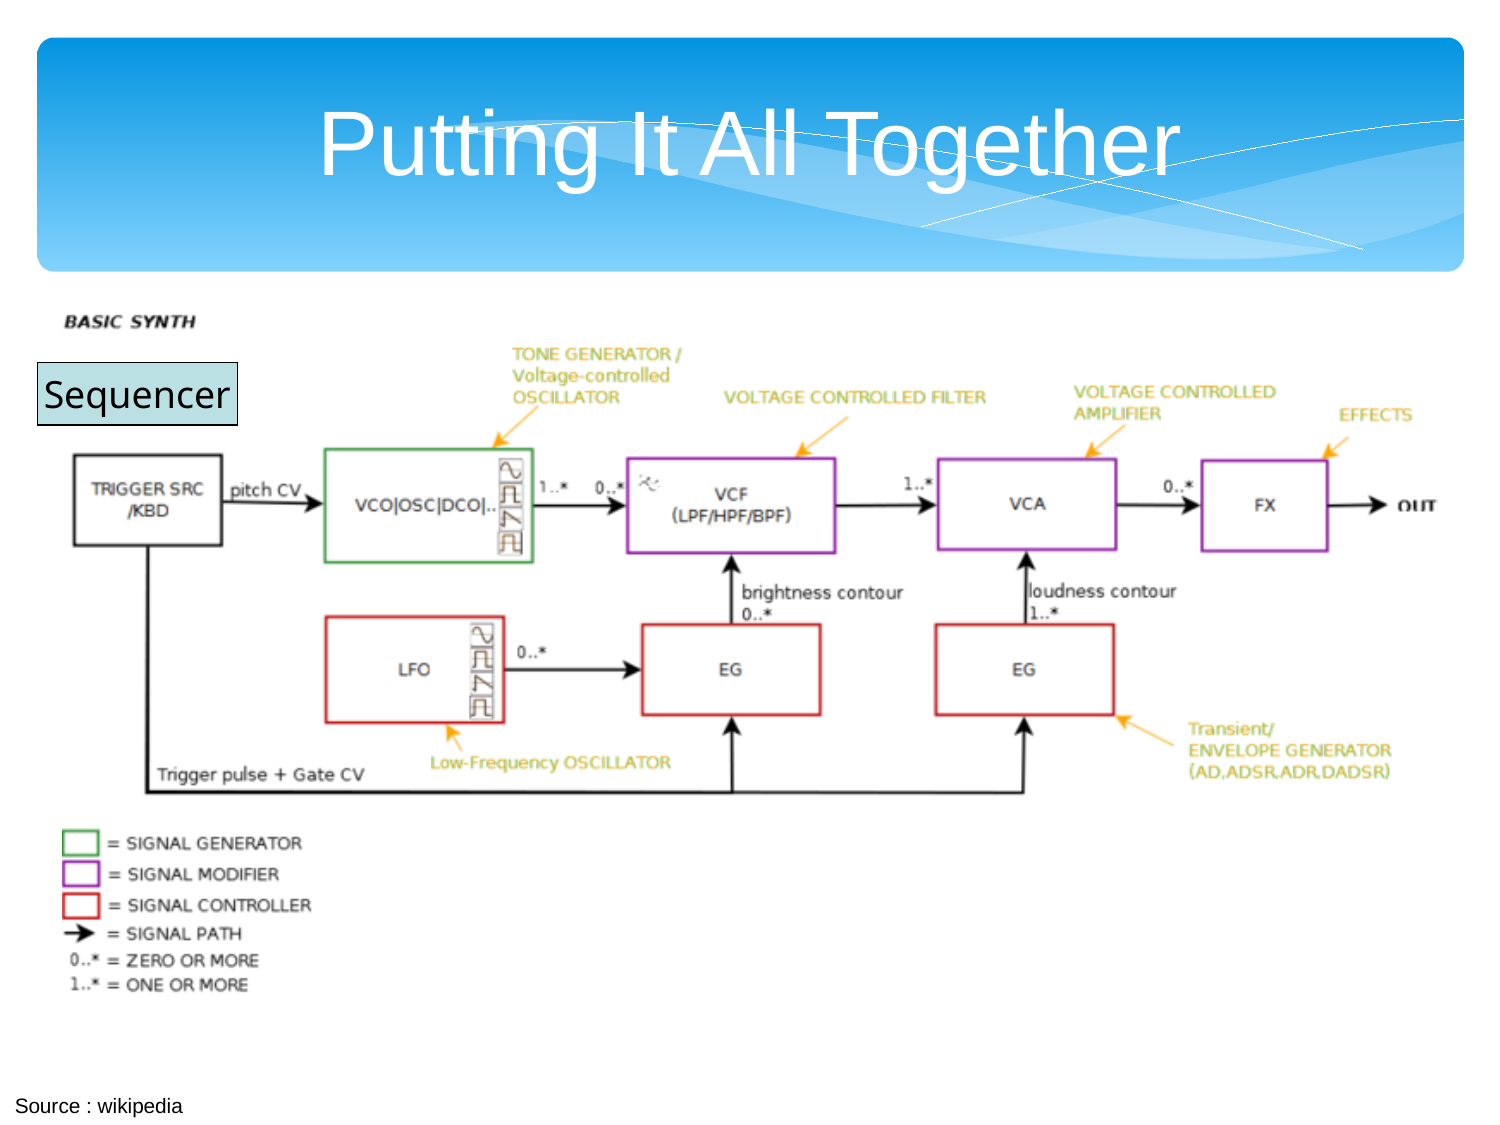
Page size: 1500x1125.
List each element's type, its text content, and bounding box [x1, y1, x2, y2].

text_box Sequencer [37, 362, 238, 425]
text_box Source : wikipedia [0, 1084, 331, 1125]
title Putting It All Together [75, 45, 1426, 233]
picture [62, 312, 1438, 994]
